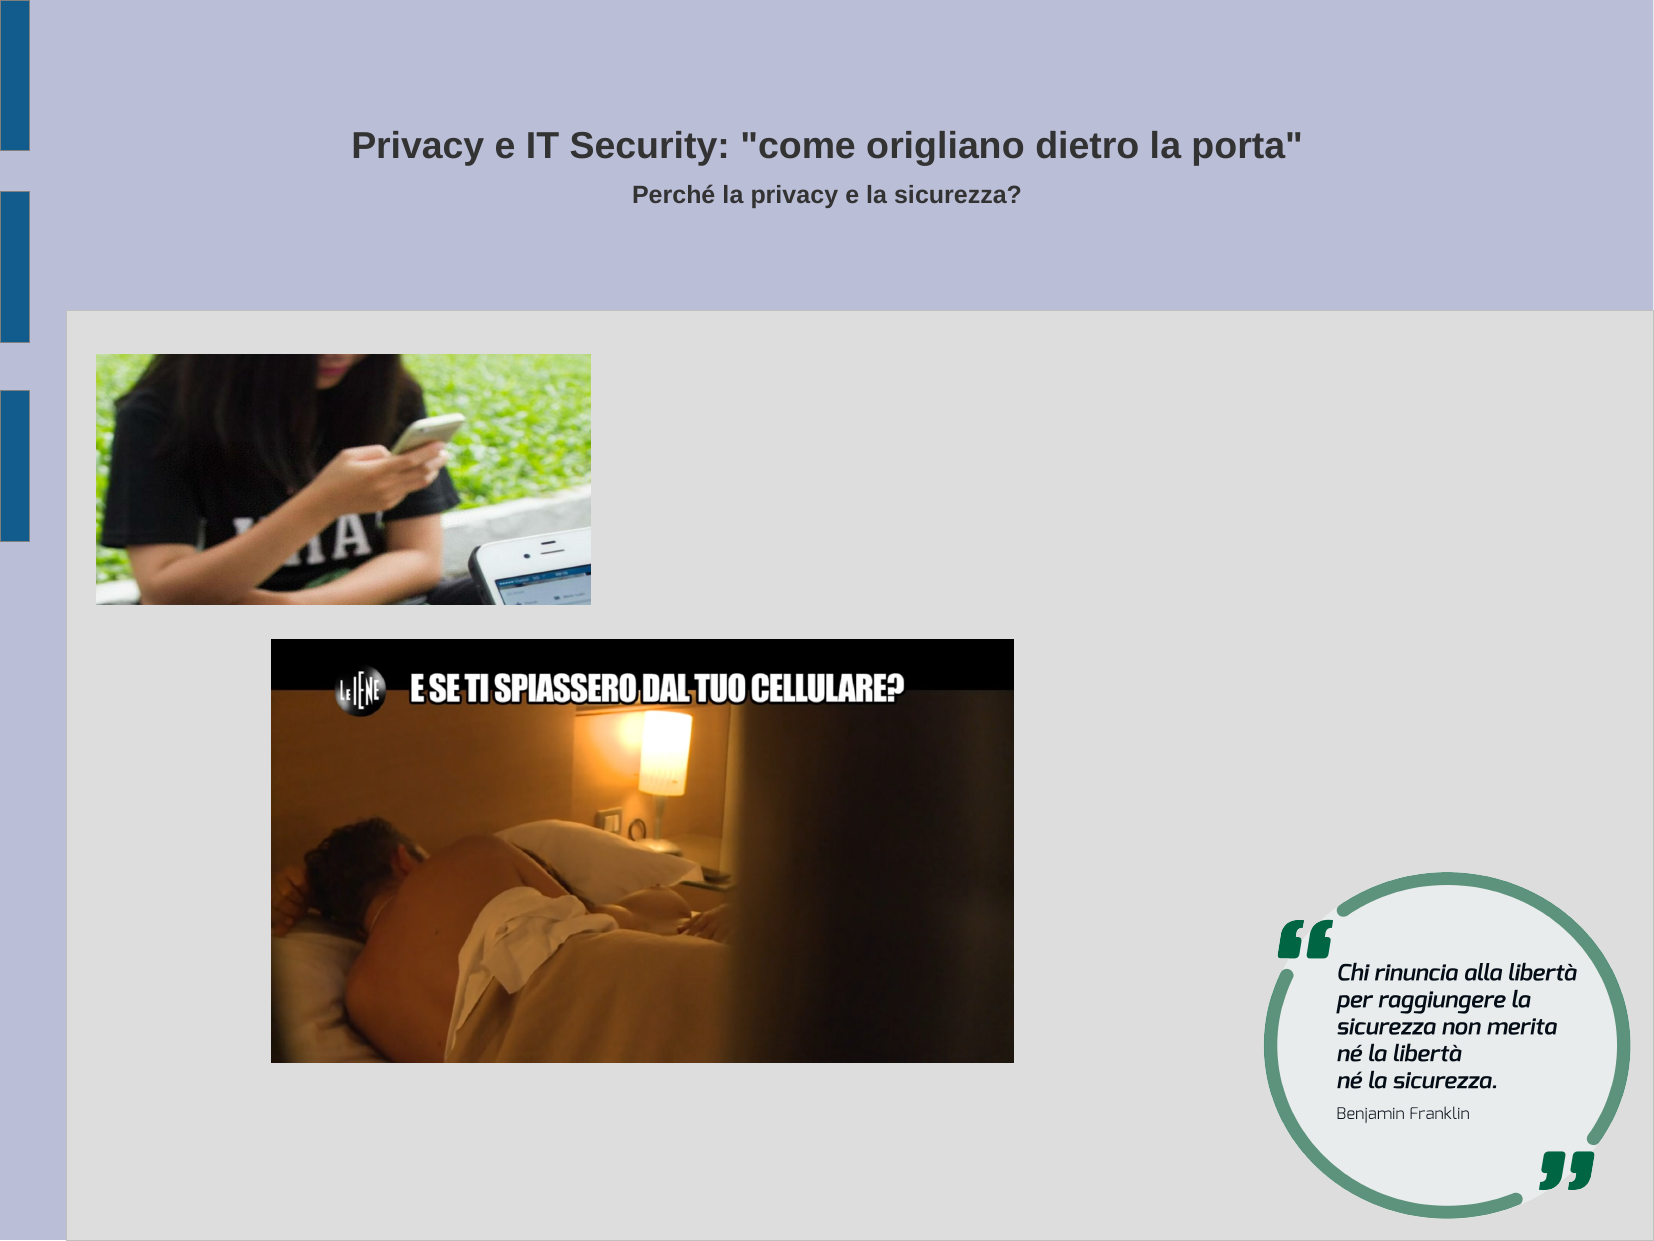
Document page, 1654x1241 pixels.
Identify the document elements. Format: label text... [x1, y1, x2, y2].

picture [1240, 850, 1654, 1241]
picture [271, 639, 1014, 1063]
picture [96, 354, 591, 605]
title Privacy e IT Security: "come origliano dietro la porta" [121, 91, 1534, 201]
title Perché la privacy e la sicurezza? [121, 201, 1534, 299]
